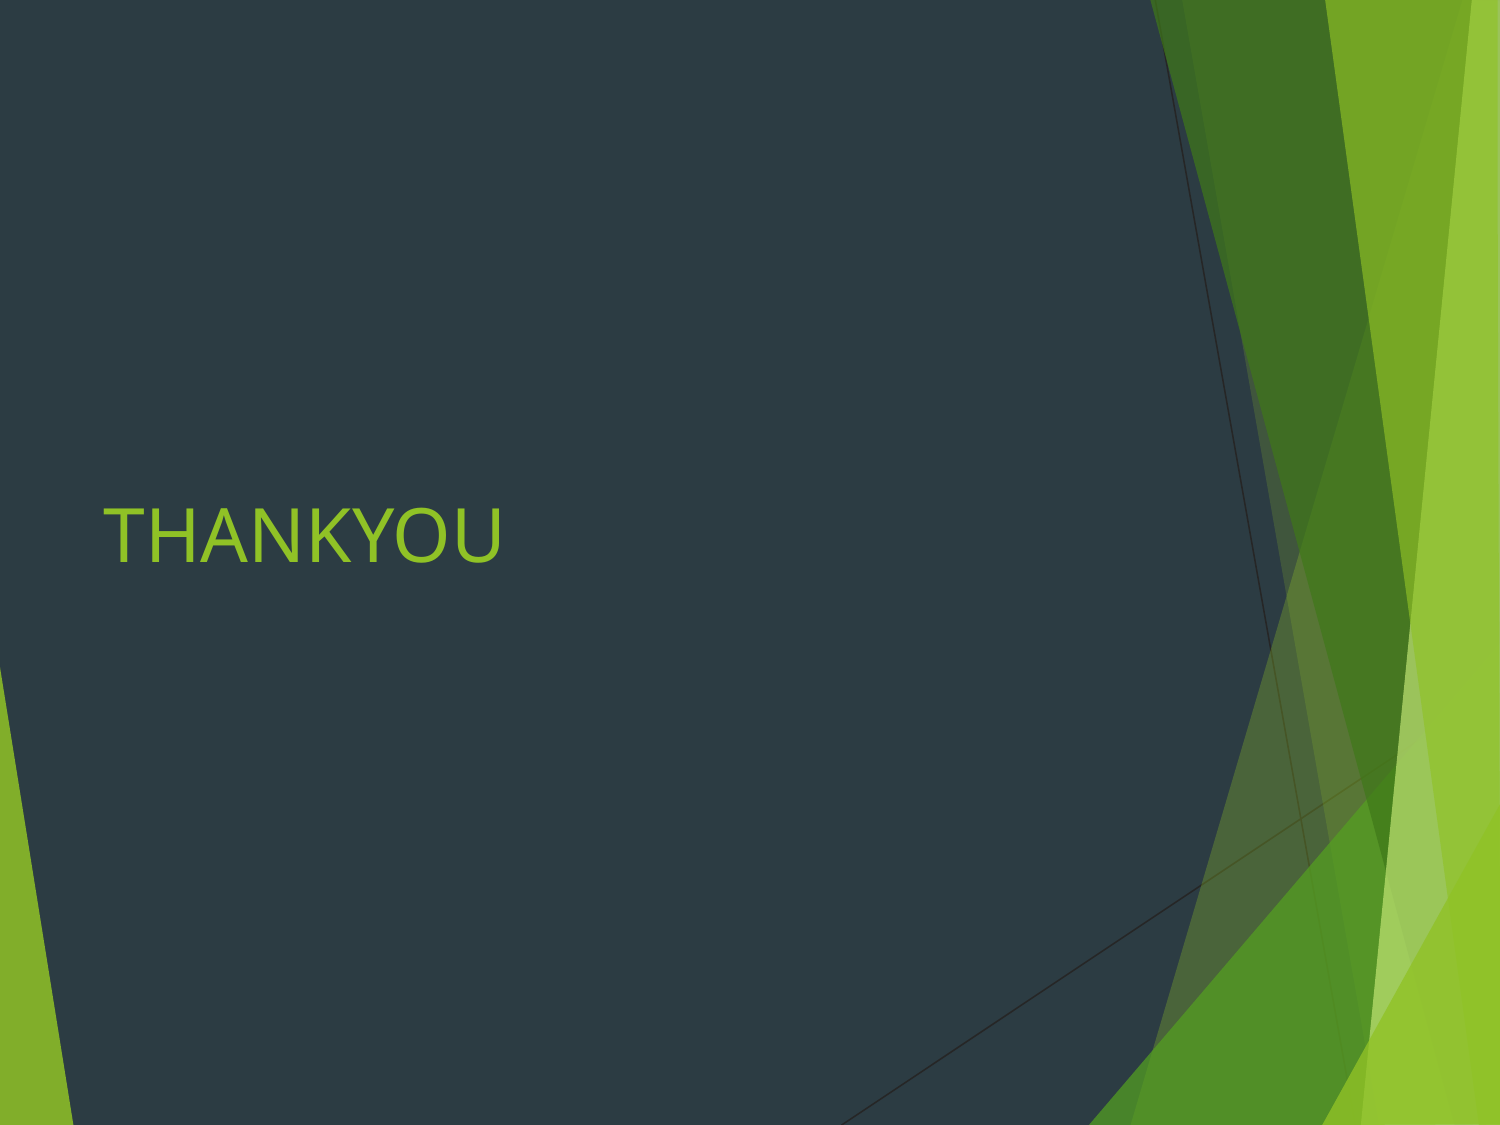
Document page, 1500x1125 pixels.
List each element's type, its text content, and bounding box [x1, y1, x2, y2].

title THANKYOU [88, 479, 1439, 668]
